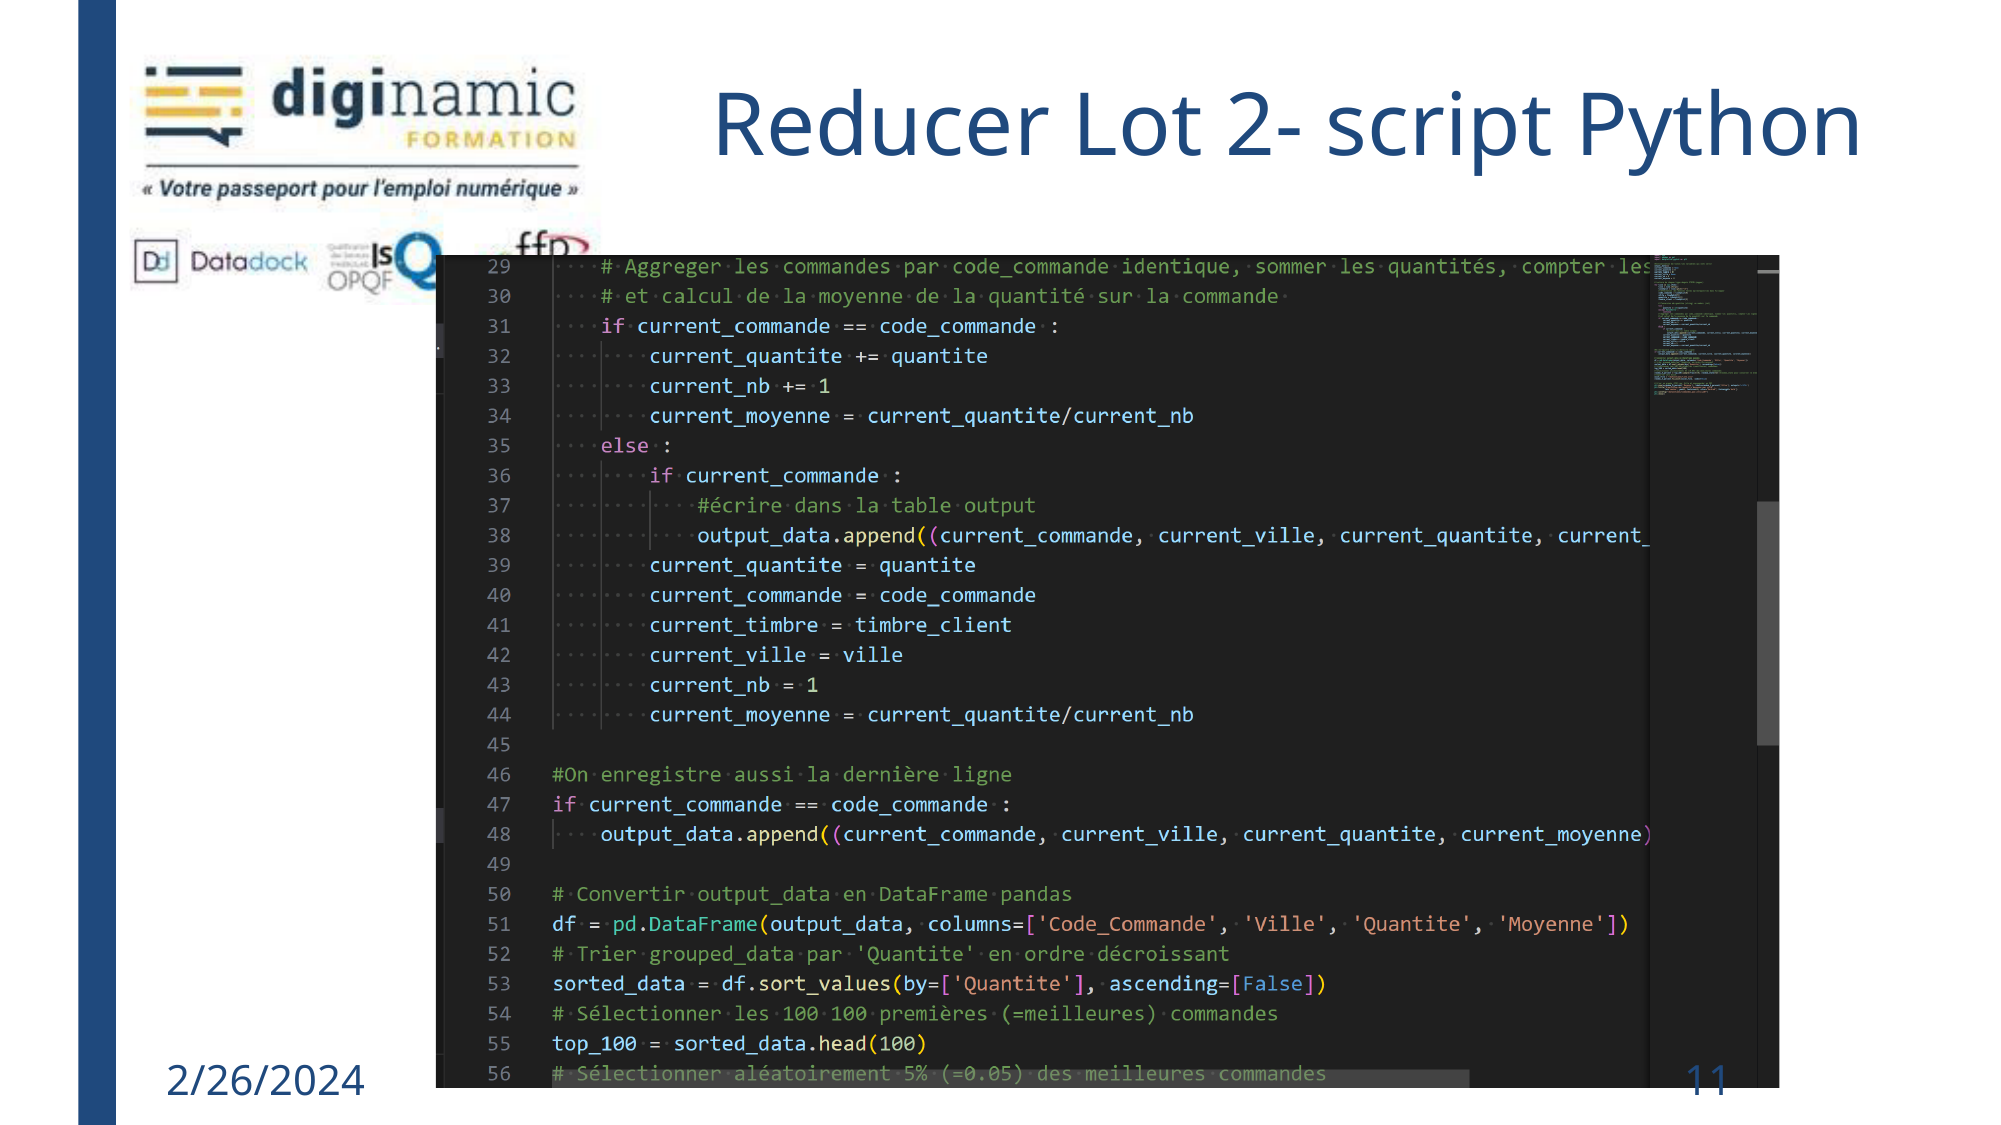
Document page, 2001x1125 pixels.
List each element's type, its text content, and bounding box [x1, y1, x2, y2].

text_box 2/26/2024 [151, 1043, 389, 1110]
text_box [1669, 1043, 1931, 1110]
title Reducer Lot 2- script Python [647, 63, 1931, 185]
picture [435, 255, 1780, 1088]
